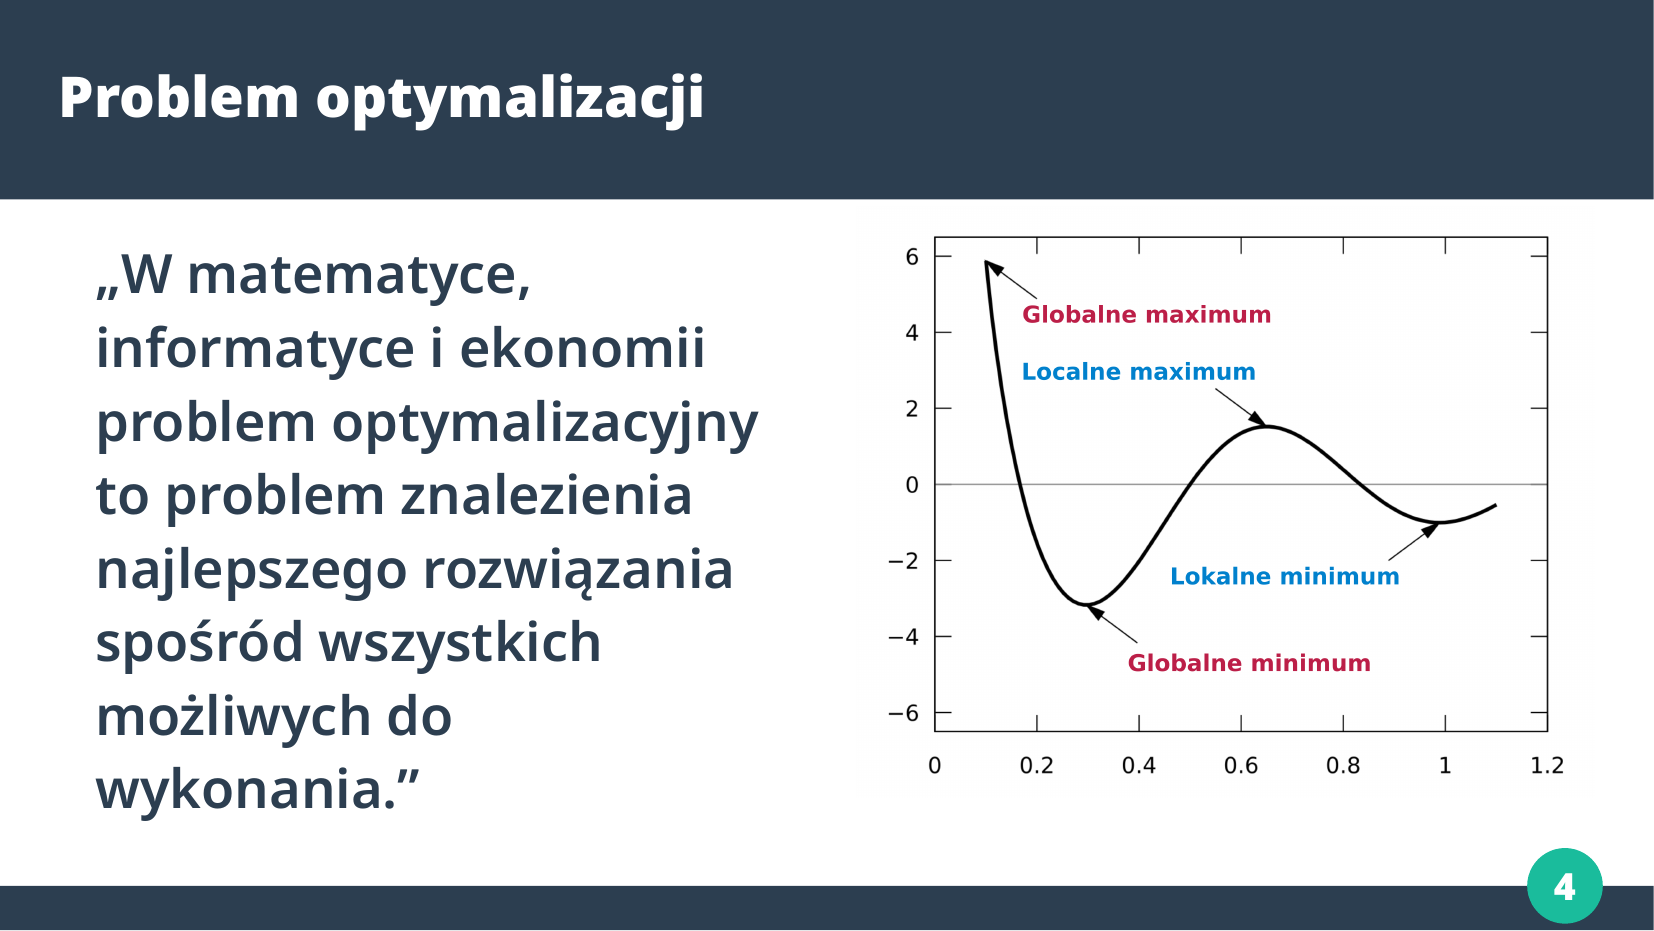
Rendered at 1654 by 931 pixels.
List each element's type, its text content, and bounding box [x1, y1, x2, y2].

list „W matematyce, informatyce i ekonomii problem optymalizacyjny to problem znalezienia najlepszego rozwiązania spośród wszystkich możliwych do wykonania.” [29, 236, 768, 857]
title Problem optymalizacji [59, 37, 1595, 156]
picture [856, 206, 1595, 798]
